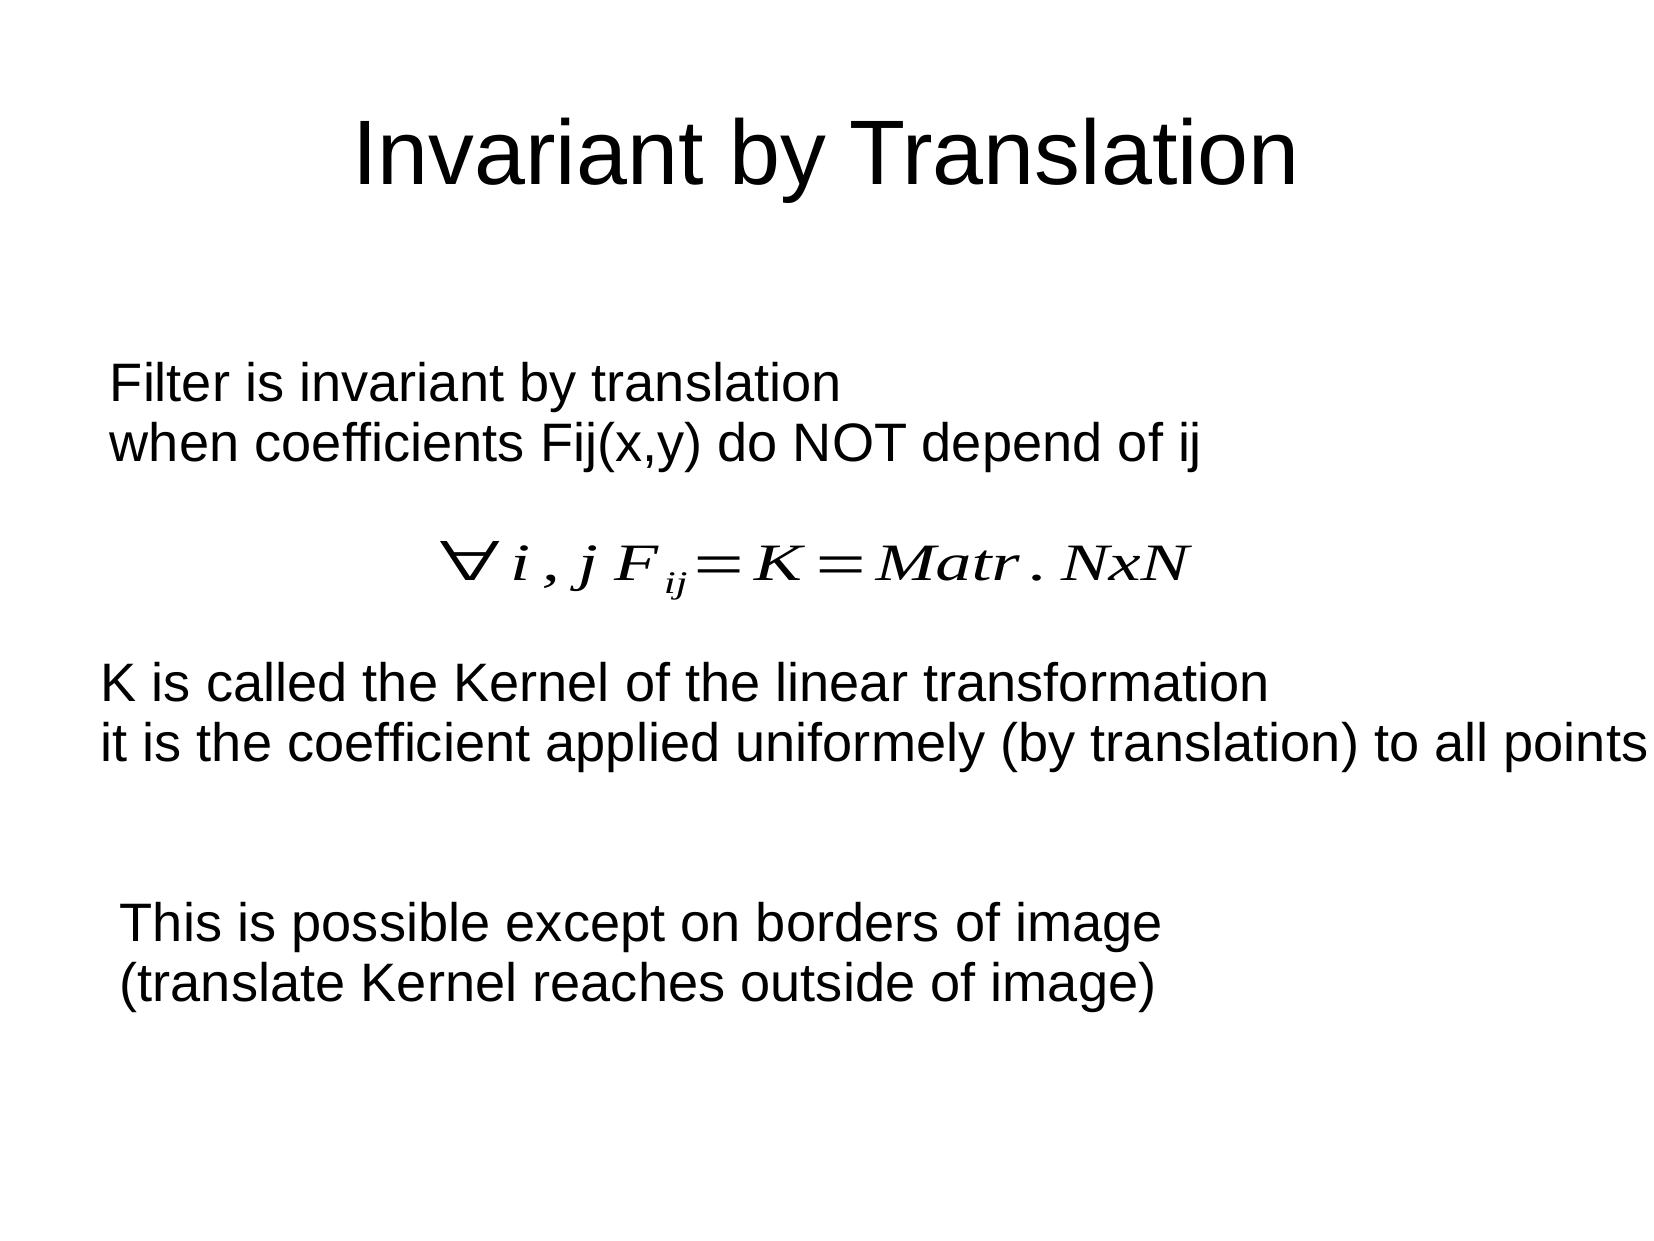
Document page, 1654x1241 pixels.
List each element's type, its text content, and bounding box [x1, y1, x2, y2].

chart [420, 534, 1216, 601]
title Invariant by Translation [82, 49, 1571, 257]
text_box This is possible except on borders of image (translate Kernel reaches outside of image) [105, 885, 1195, 1021]
text_box Filter is invariant by translation when coefficients Fij(x,y) do NOT depend of ij [95, 344, 1217, 481]
text_box K is called the Kernel of the linear transformation it is the coefficient applied uniformely (by translation) to all points [86, 645, 1654, 781]
